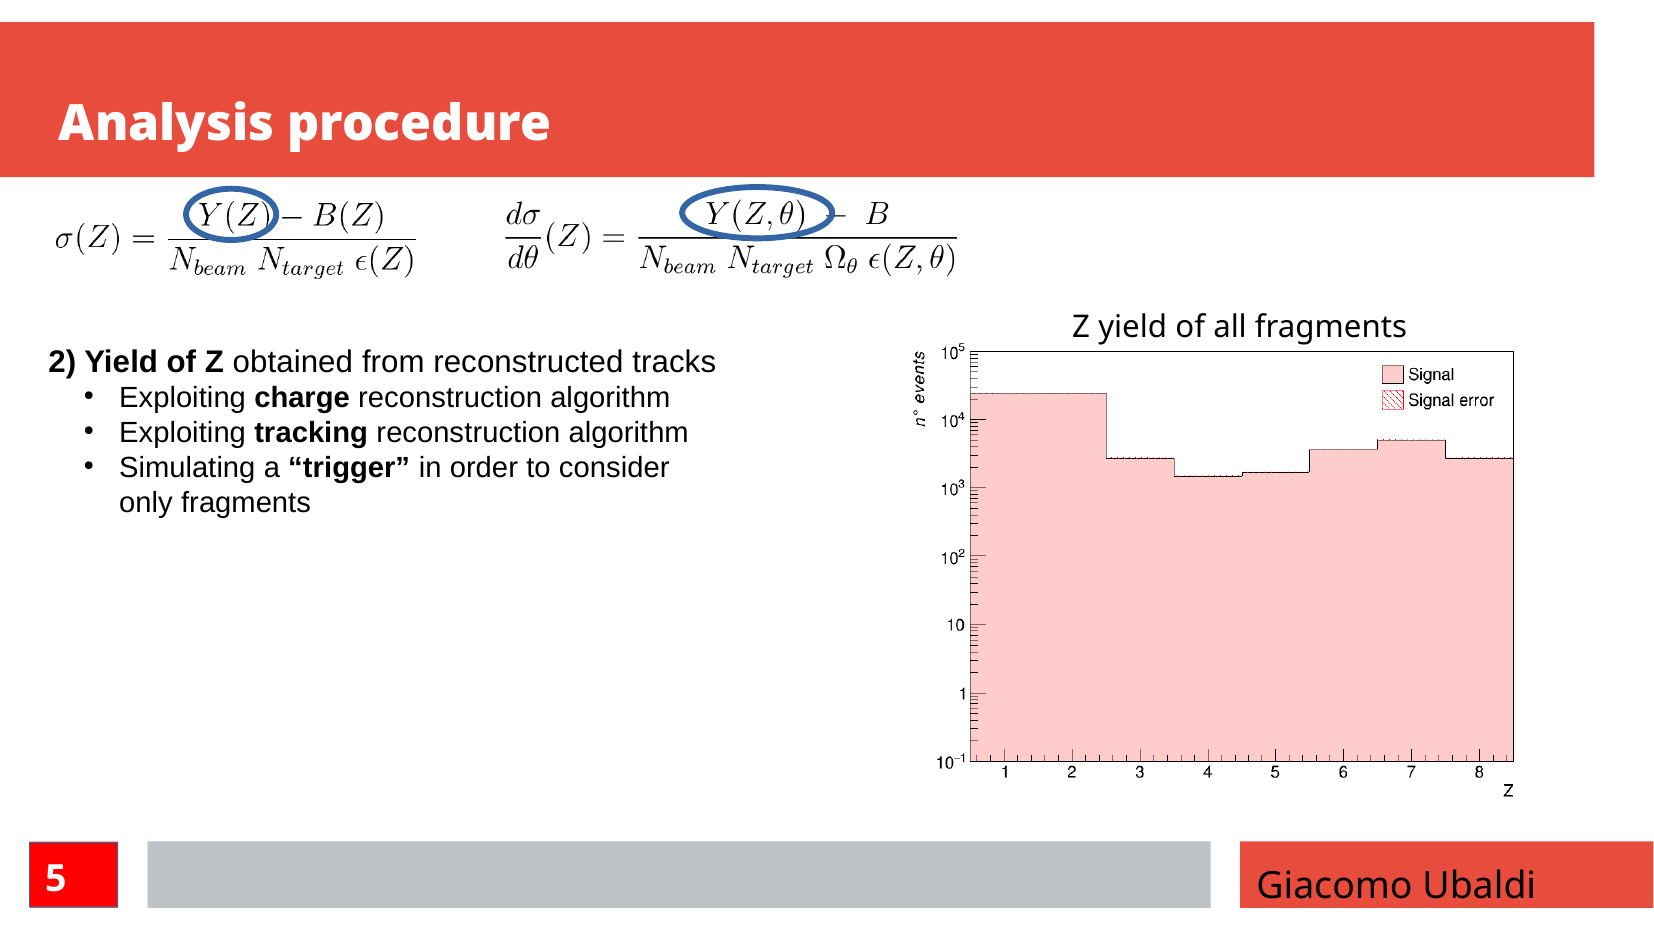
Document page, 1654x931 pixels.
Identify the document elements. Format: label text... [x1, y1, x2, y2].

picture [488, 182, 980, 292]
text_box Z yield of all fragments [1057, 296, 1471, 348]
text_box Giacomo Ubaldi [1241, 850, 1568, 910]
text_box 5 [30, 844, 86, 903]
picture [902, 300, 1581, 812]
title Analysis procedure [59, 44, 1595, 156]
text_box [29, 842, 118, 907]
picture [55, 201, 416, 279]
text_box 2) Yield of Z obtained from reconstructed tracks Exploiting charge reconstruction algorithm Exploiting tracking reconstruction algorithm Simulating a “trigger” in order to consider only fragments [0, 333, 782, 547]
picture [190, 201, 273, 237]
